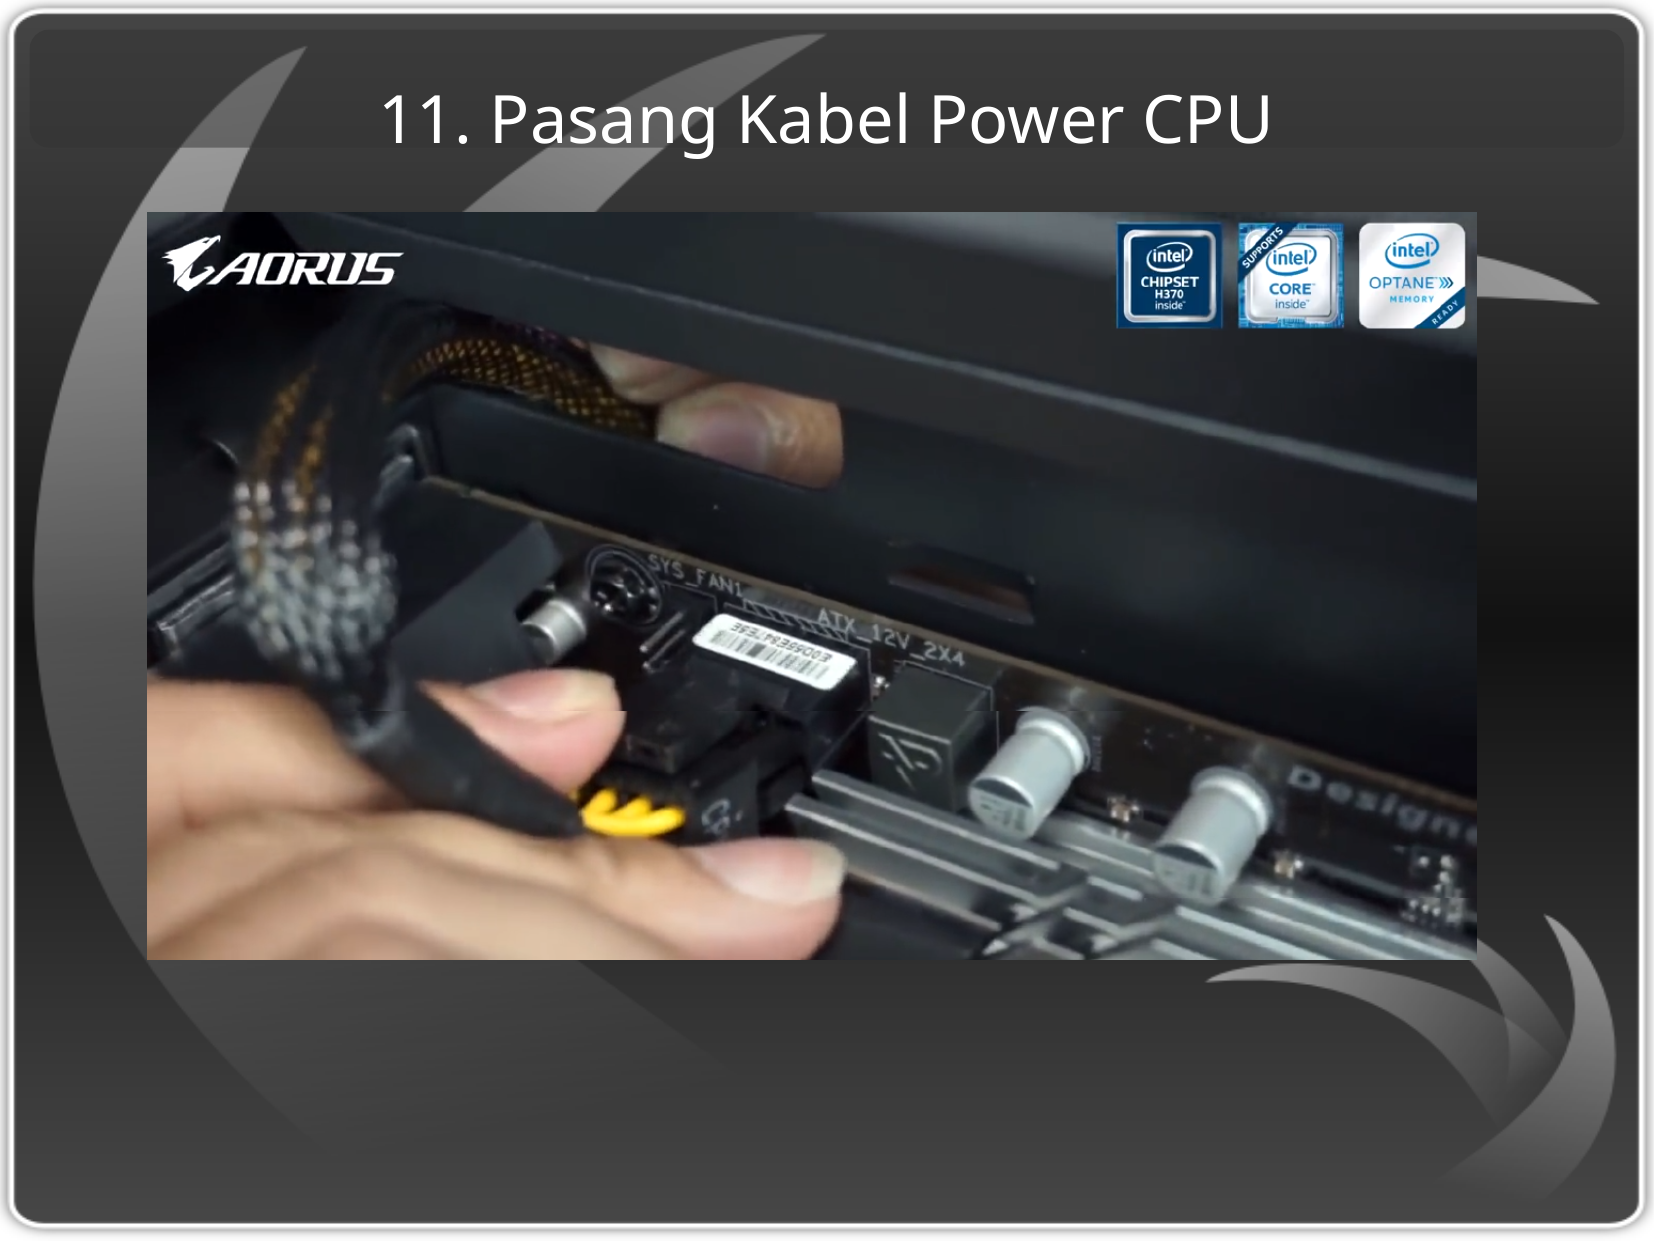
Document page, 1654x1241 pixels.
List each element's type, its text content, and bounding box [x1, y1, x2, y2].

text_box 11. Pasang Kabel Power CPU [29, 29, 1625, 207]
picture [0, 0, 1654, 1241]
